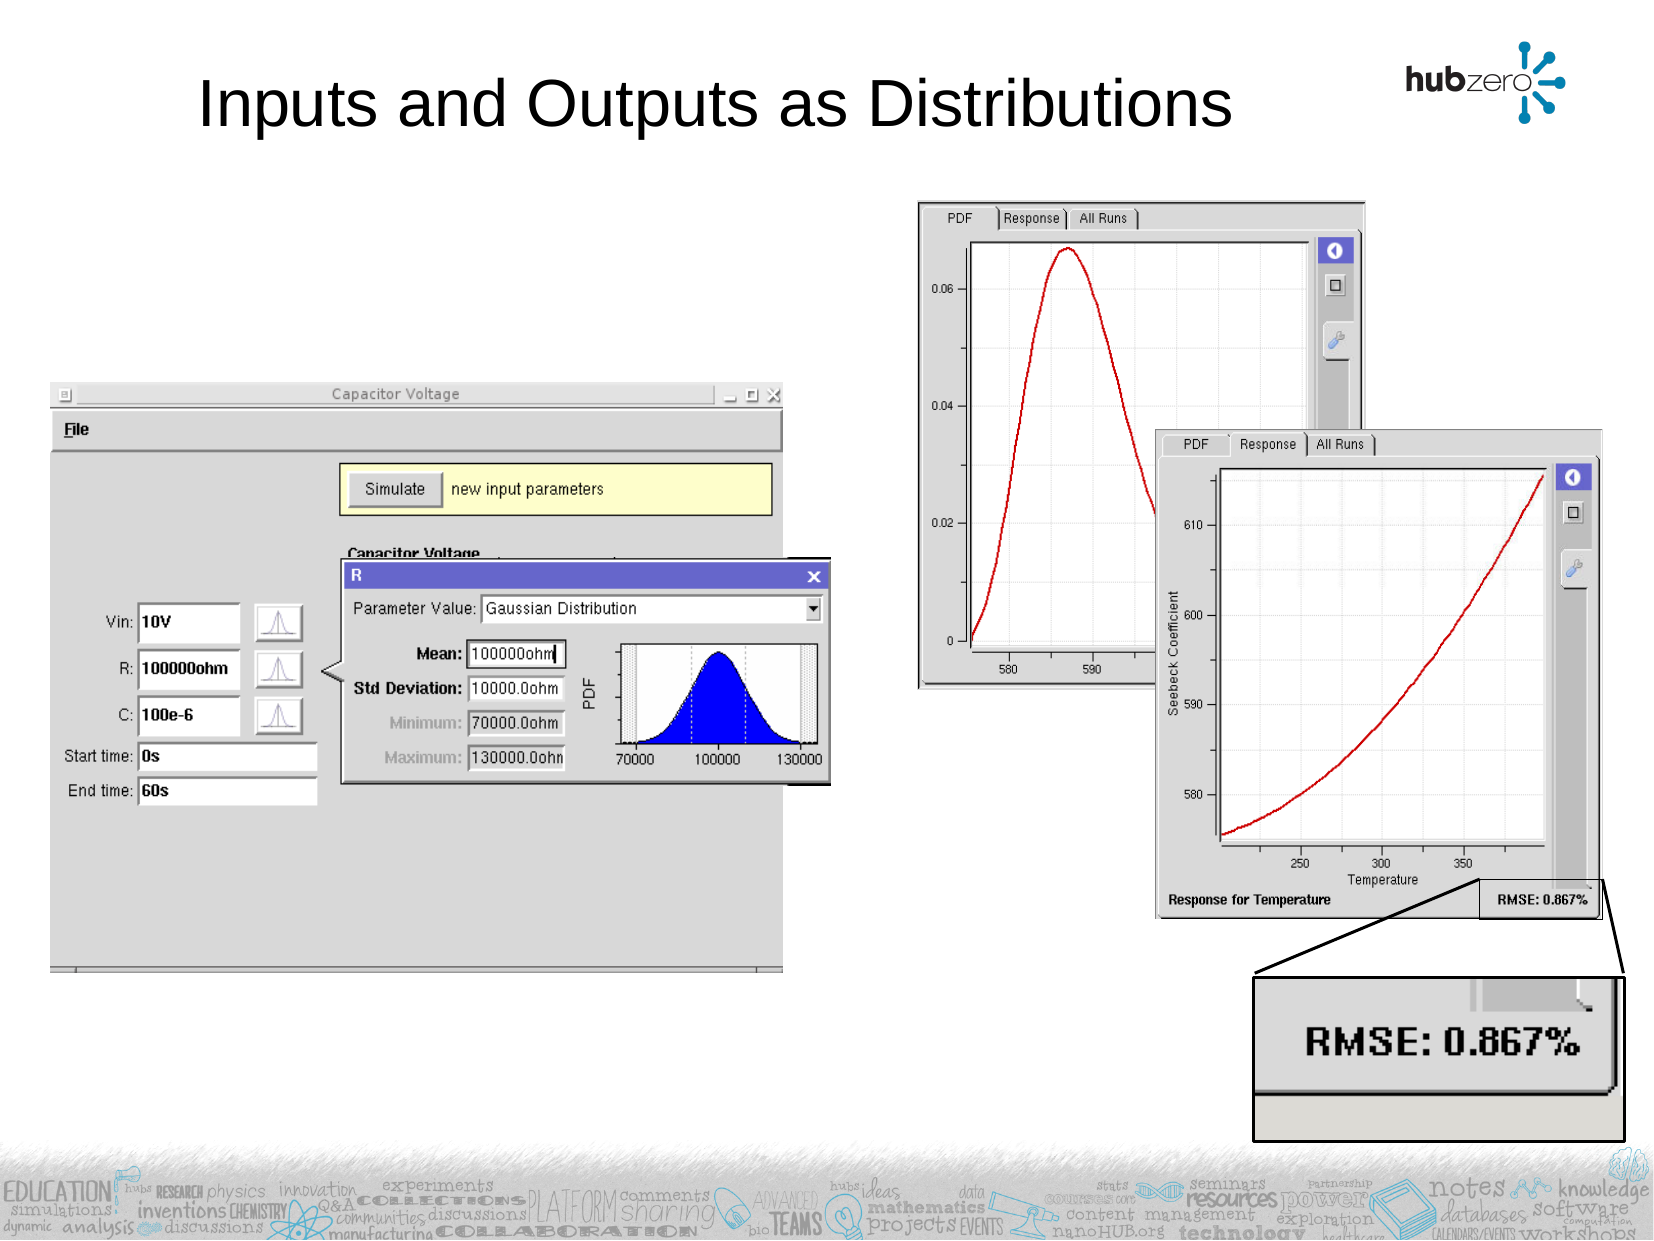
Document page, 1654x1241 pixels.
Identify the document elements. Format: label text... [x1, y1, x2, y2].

picture [1389, 882, 1479, 920]
picture [1402, 38, 1569, 127]
picture [0, 1140, 1654, 1240]
picture [1254, 979, 1624, 1141]
picture [1480, 880, 1602, 919]
title Inputs and Outputs as Distributions [82, 46, 1351, 161]
picture [917, 200, 1603, 920]
picture [50, 382, 831, 973]
